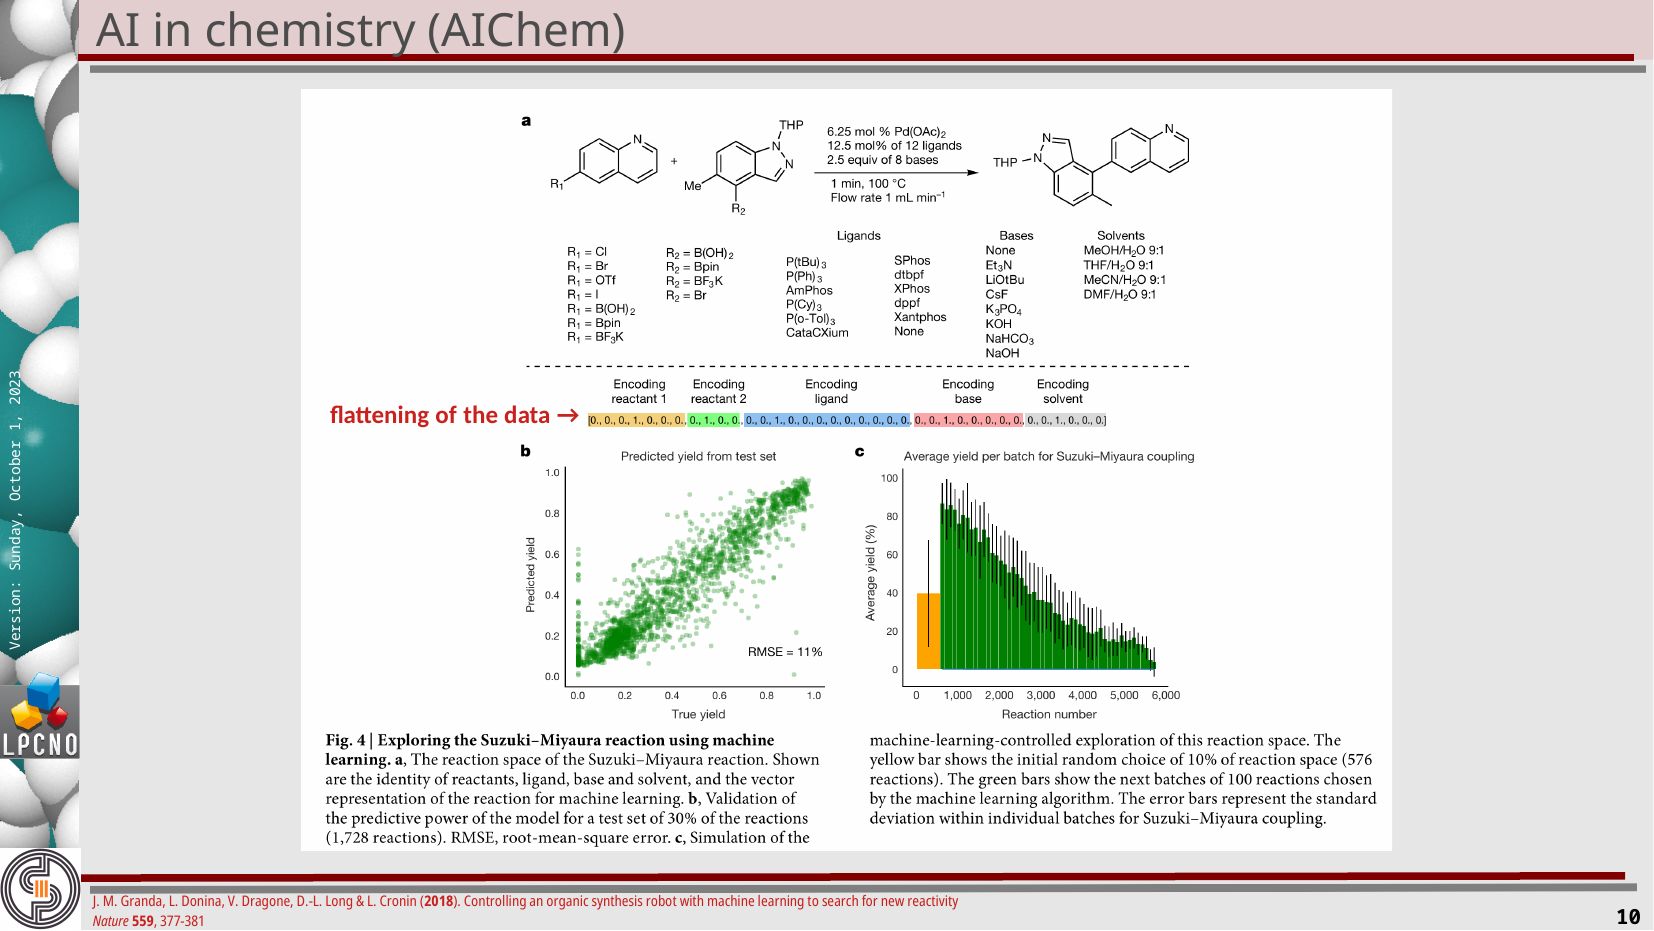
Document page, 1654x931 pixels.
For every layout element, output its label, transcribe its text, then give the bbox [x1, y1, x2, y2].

picture [301, 89, 1393, 851]
title AI in chemistry (AIChem) [78, 0, 1654, 58]
text_box J. M. Granda, L. Donina, V. Dragone, D.-L. Long & L. Cronin (2018). Controlling an organic synthesis robot with machine learning to search for new reactivity Nature 559, 377-381 [92, 891, 985, 931]
text_box flattening of the data → [315, 397, 595, 438]
picture [0, 0, 81, 930]
